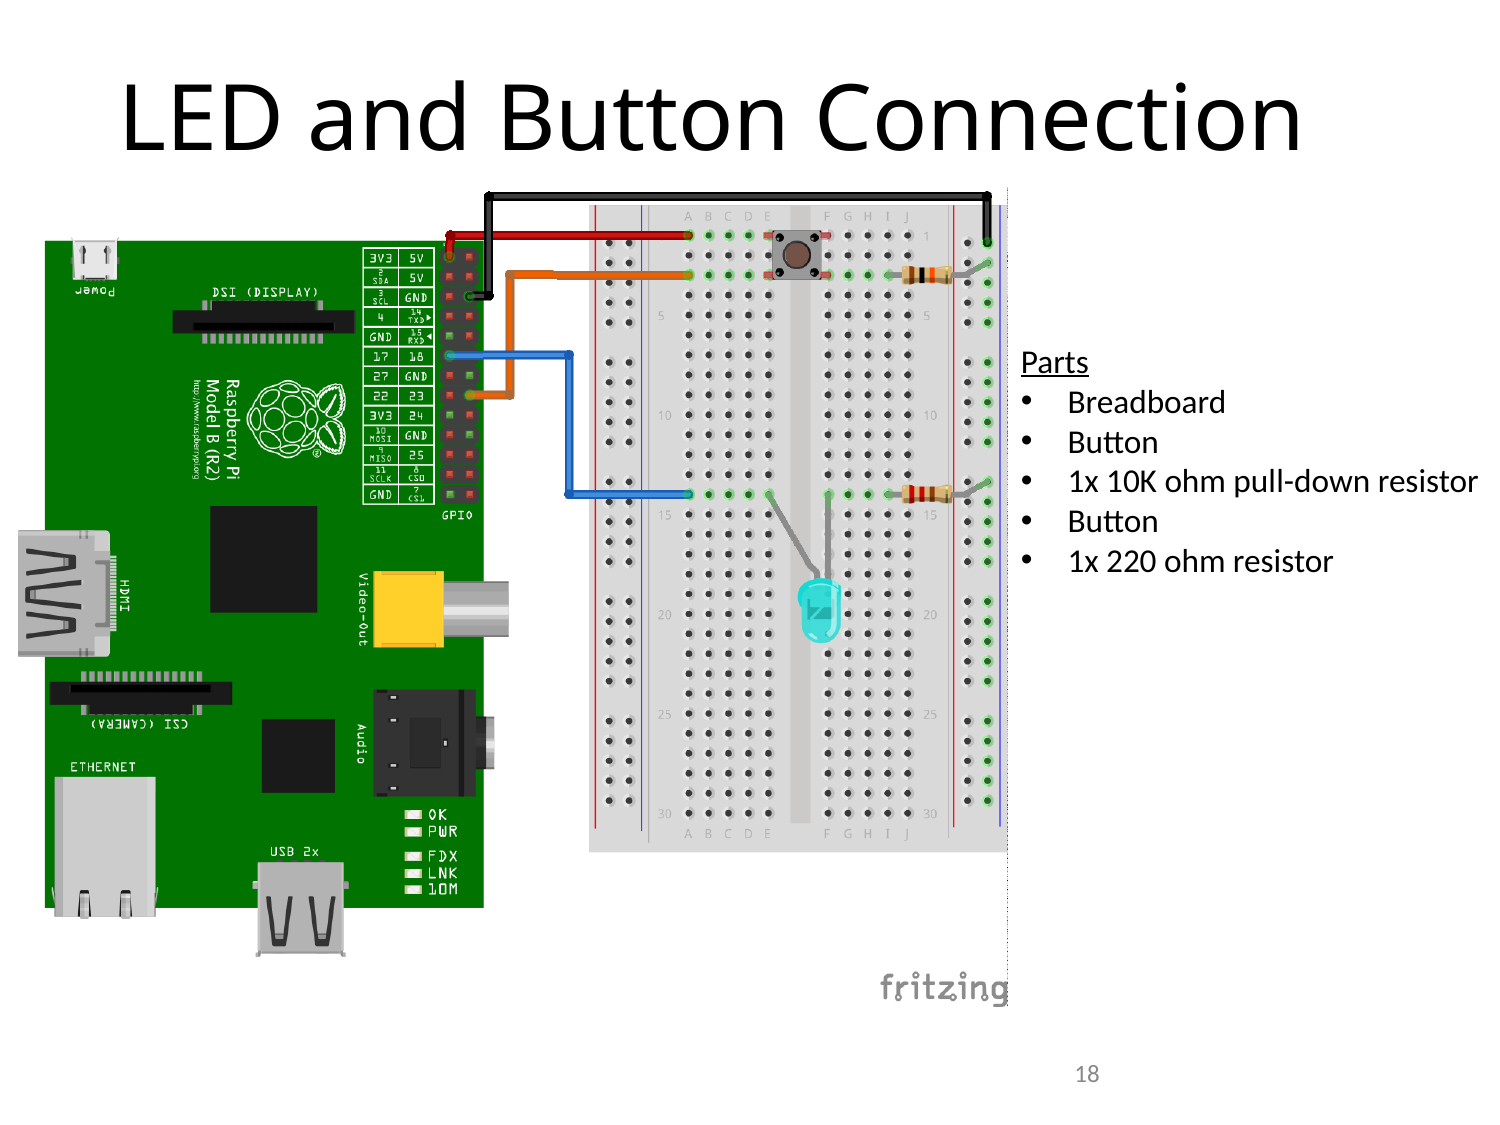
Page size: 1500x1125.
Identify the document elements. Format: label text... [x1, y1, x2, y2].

title LED and Button Connection [103, 12, 1397, 230]
text_box Parts Breadboard Button 1x 10K ohm pull-down resistor Button 1x 220 ohm resistor [1005, 332, 1500, 590]
text_box 18 [1059, 1042, 1397, 1103]
picture [18, 187, 1008, 1007]
